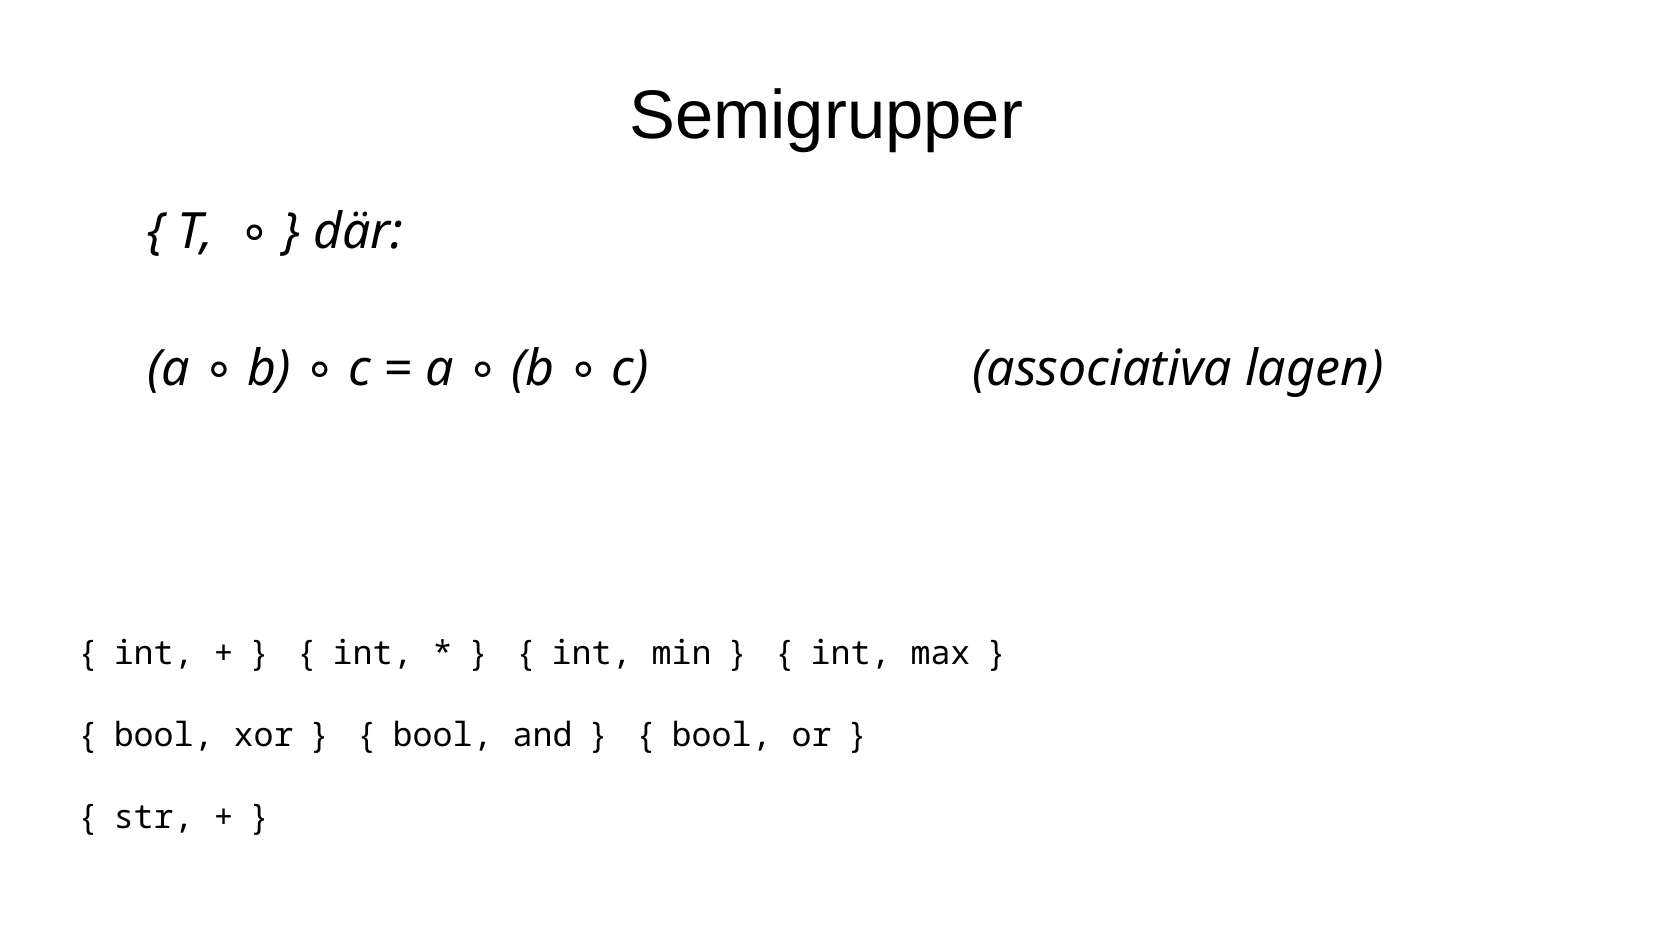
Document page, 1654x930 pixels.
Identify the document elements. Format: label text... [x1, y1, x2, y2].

list { T, ∘ } där: (a ∘ b) ∘ c = a ∘ (b ∘ c) (associativa lagen) [76, 195, 1565, 735]
text_box { int, + } { int, * } { int, min } { int, max } { bool, xor } { bool, and } { bool, or } { str, + } [82, 537, 1571, 930]
title Semigrupper [82, 36, 1571, 193]
